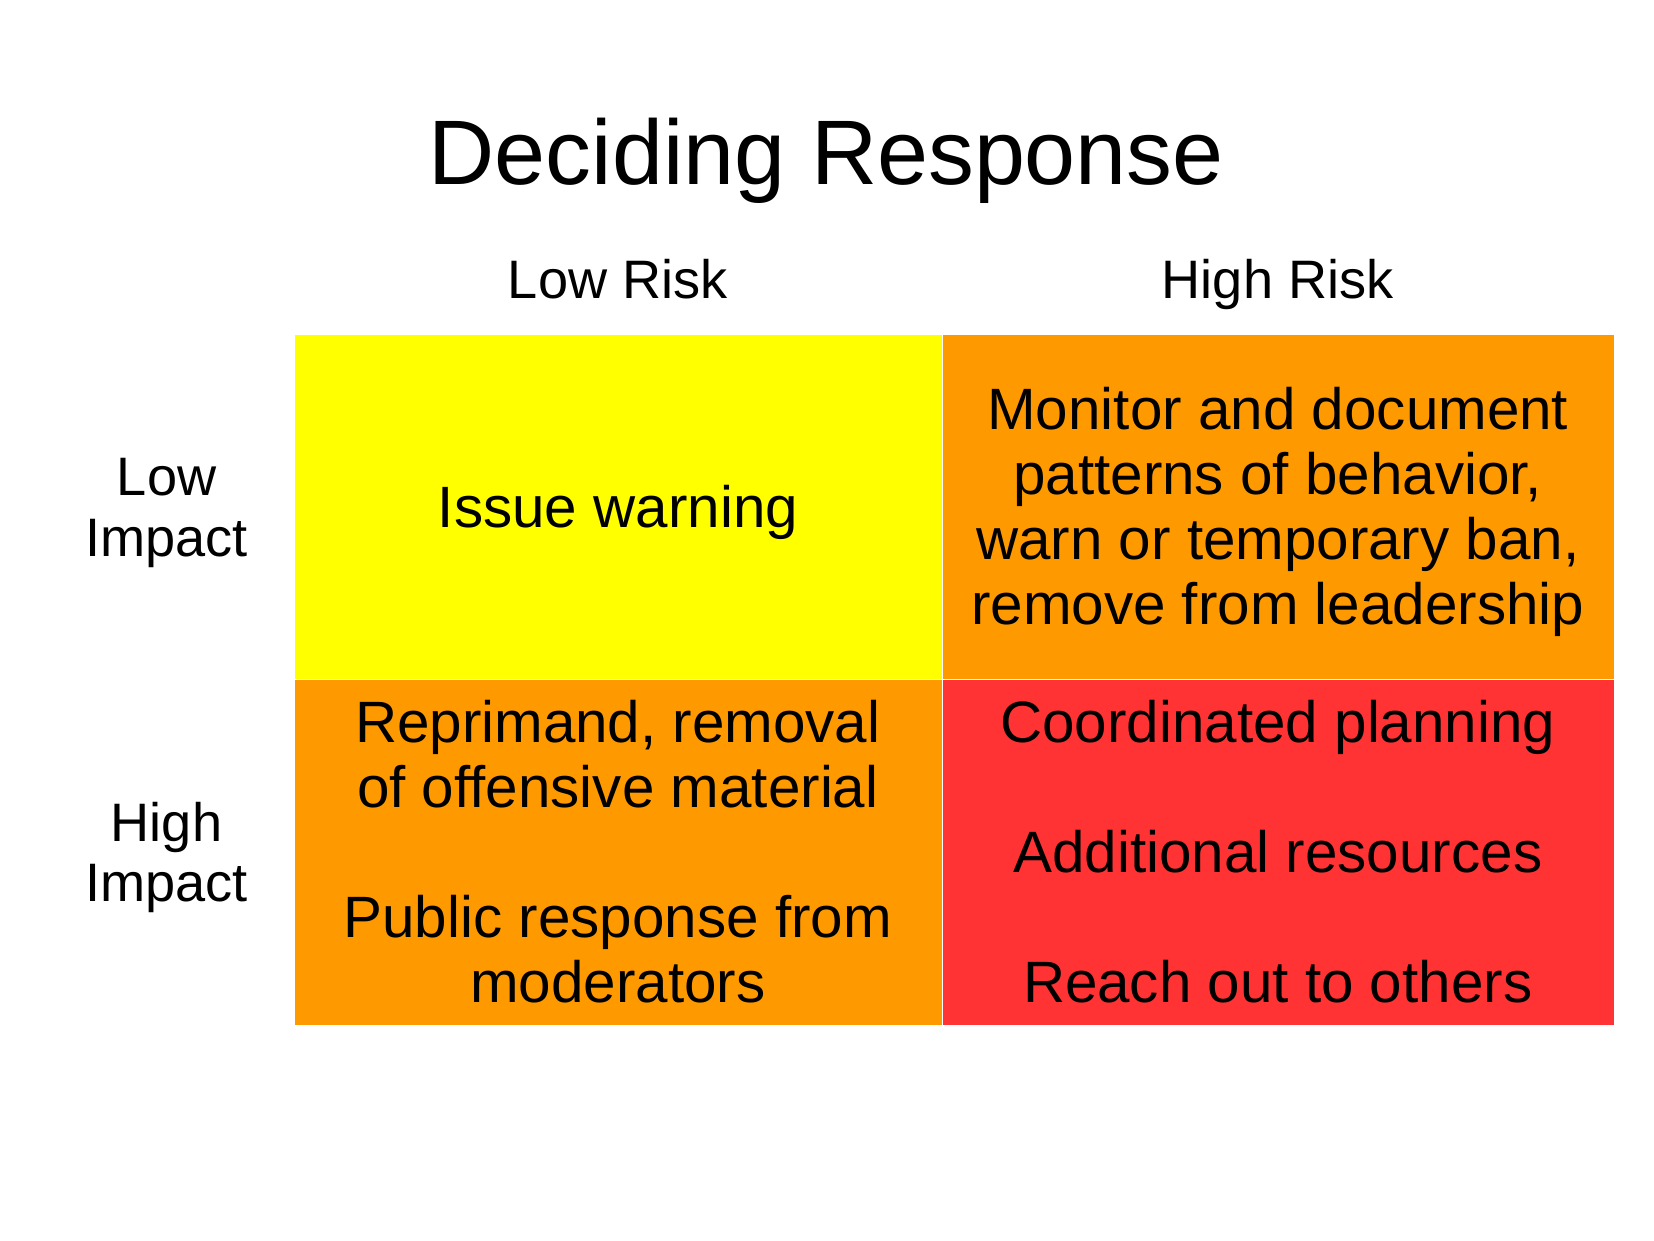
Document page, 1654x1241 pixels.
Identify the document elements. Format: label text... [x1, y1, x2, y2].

table_cell Monitor and document patterns of behavior, warn or temporary ban, remove from leadership [943, 335, 1614, 679]
table_header Low Risk [295, 226, 942, 334]
table_cell High Impact [40, 680, 294, 1025]
table_cell Reprimand, removal of offensive material Public response from moderators [295, 680, 942, 1025]
title Deciding Response [82, 49, 1571, 225]
table_cell Low Impact [40, 335, 294, 679]
table_cell Coordinated planning Additional resources Reach out to others [943, 680, 1614, 1025]
table_header [40, 226, 294, 334]
table_header High Risk [943, 226, 1614, 334]
table_cell Issue warning [295, 335, 942, 679]
